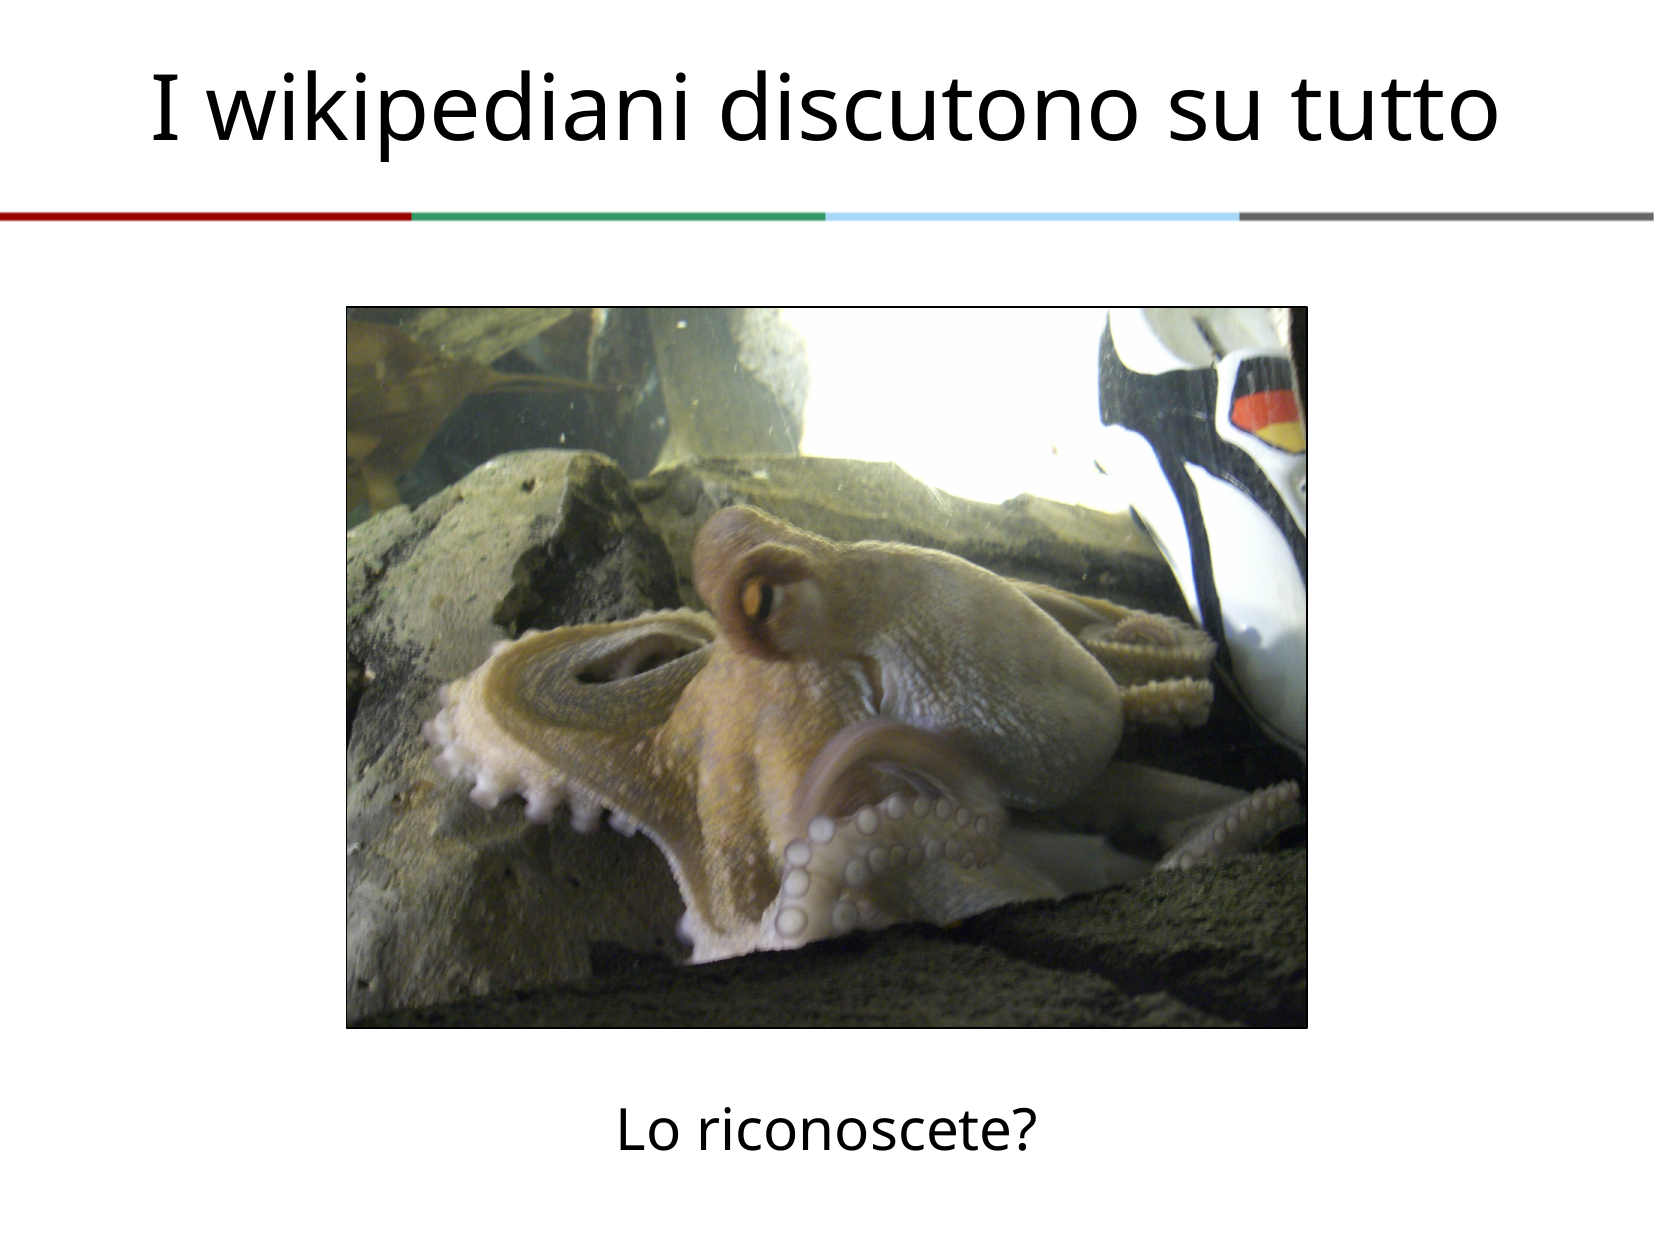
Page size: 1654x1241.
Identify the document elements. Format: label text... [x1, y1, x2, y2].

text_box Lo riconoscete? [0, 1092, 1654, 1175]
text_box I wikipediani discutono su tutto [82, 0, 1571, 200]
picture [0, 200, 1654, 235]
picture [347, 307, 1307, 1027]
